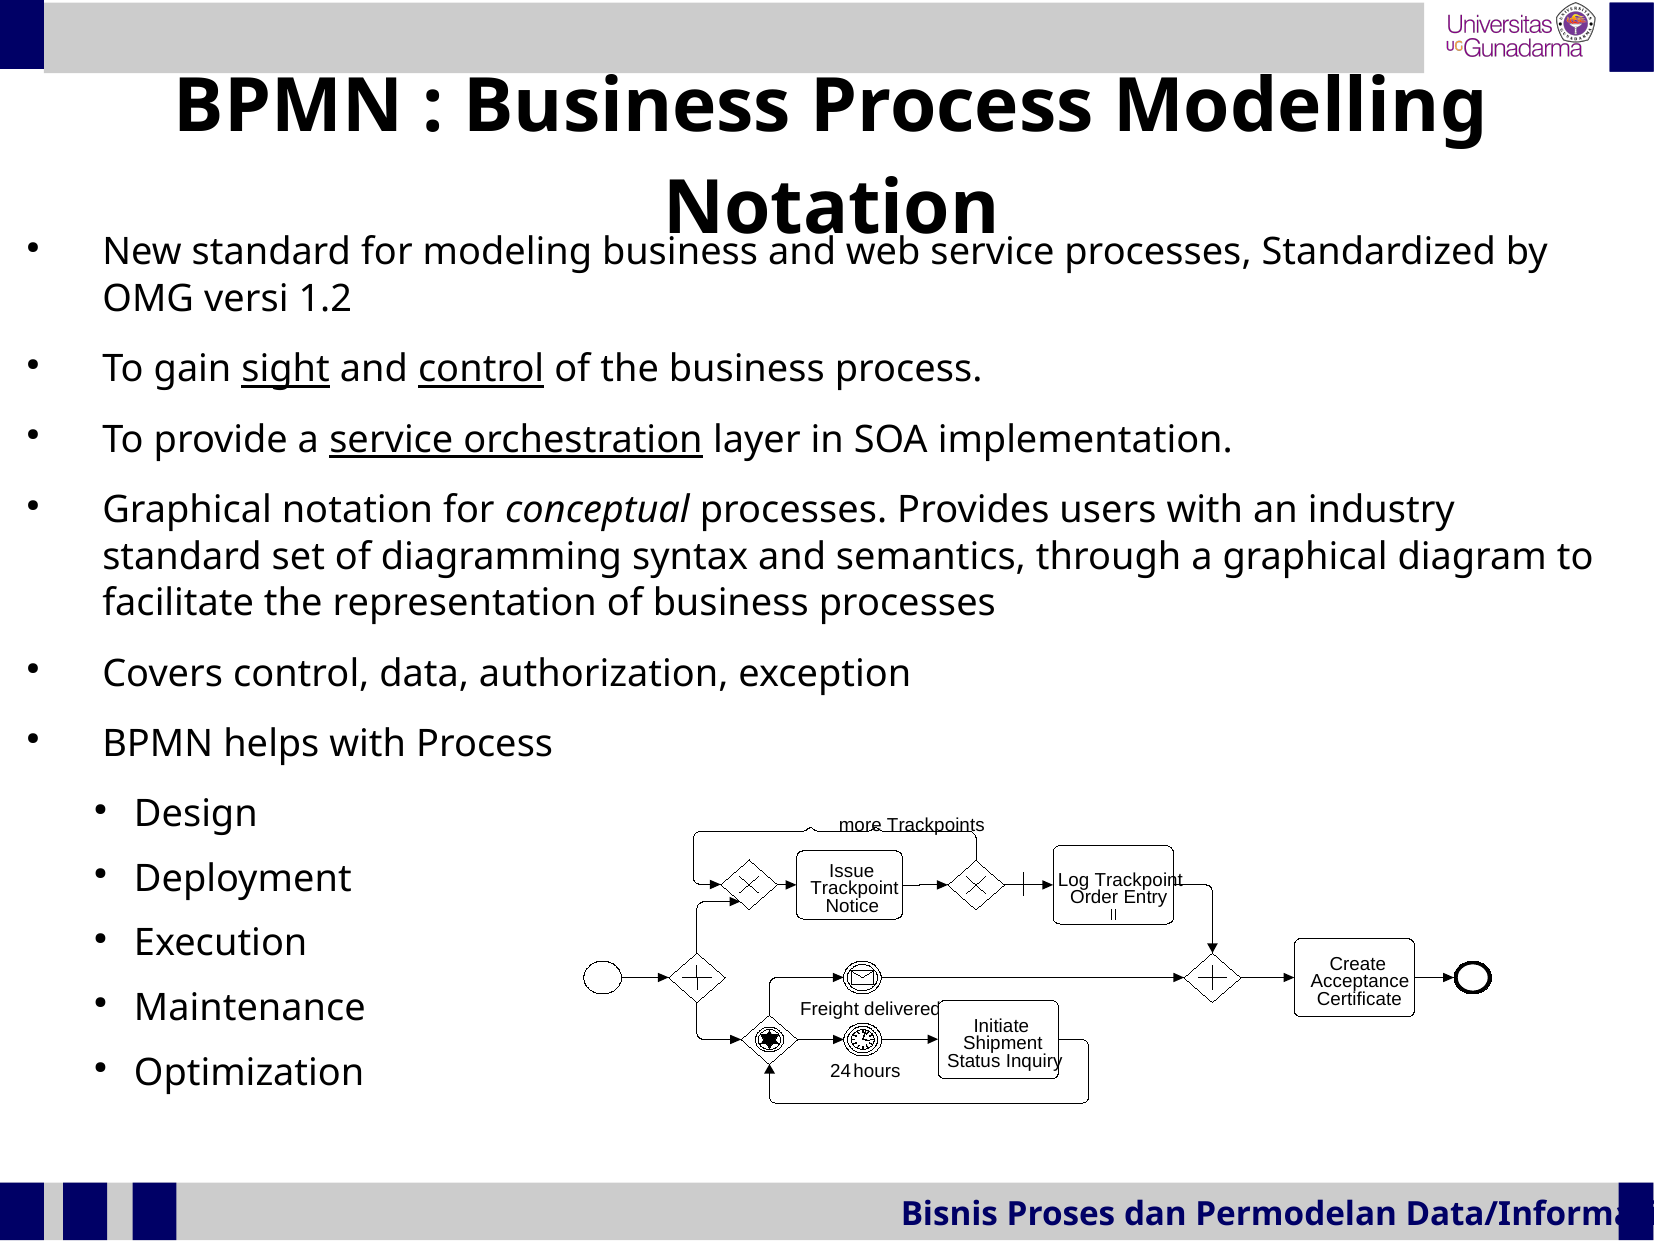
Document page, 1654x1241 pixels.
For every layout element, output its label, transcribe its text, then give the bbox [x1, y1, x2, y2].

text_box Freight delivered [800, 997, 941, 1020]
text_box [657, 972, 668, 983]
text_box Shipment [963, 1030, 1043, 1048]
text_box Trackpoint [810, 876, 899, 899]
text_box [1042, 845, 1173, 924]
text_box [709, 879, 720, 890]
text_box more Trackpoints [838, 812, 985, 836]
text_box [1283, 939, 1415, 1016]
text_box Log Trackpoint [1057, 867, 1184, 891]
title BPMN : Business Process Modelling Notation [33, 43, 1630, 264]
text_box hours [853, 1058, 901, 1082]
text_box [1455, 961, 1492, 993]
text_box Order Entry [1070, 884, 1168, 908]
text_box 24 [830, 1058, 853, 1082]
text_box [832, 972, 843, 983]
text_box [1443, 972, 1454, 983]
text_box Status Inquiry [947, 1048, 1063, 1071]
text_box Certificate [1316, 986, 1402, 1010]
text_box Create [1329, 951, 1392, 968]
text_box [1173, 943, 1241, 1002]
text_box [833, 1034, 843, 1045]
text_box Notice [825, 893, 880, 917]
picture [1437, 2, 1610, 43]
text_box Issue [829, 858, 880, 876]
text_box [844, 1023, 882, 1055]
text_box [669, 952, 725, 1002]
text_box Acceptance [1310, 968, 1410, 992]
text_box [927, 1000, 1059, 1078]
text_box [843, 961, 881, 993]
text_box Initiate [973, 1013, 1035, 1030]
text_box [936, 860, 1004, 909]
text_box [730, 1015, 798, 1074]
list New standard for modeling business and web service processes, Standardized by OMG versi 1.2 To gain sight and control of the business process. To provide a service orchestration layer in SOA implementation. Graphical notation for conceptual processes. Provides users with an industry standard set of diagramming syntax and semantics, through a graphical diagram to facilitate the representation of business processes Covers control, data, authorization, exception BPMN helps with Process Design Deployment Execution Maintenance Optimization [26, 227, 1618, 1098]
text_box [721, 859, 778, 909]
text_box [785, 851, 903, 919]
text_box [584, 962, 622, 993]
